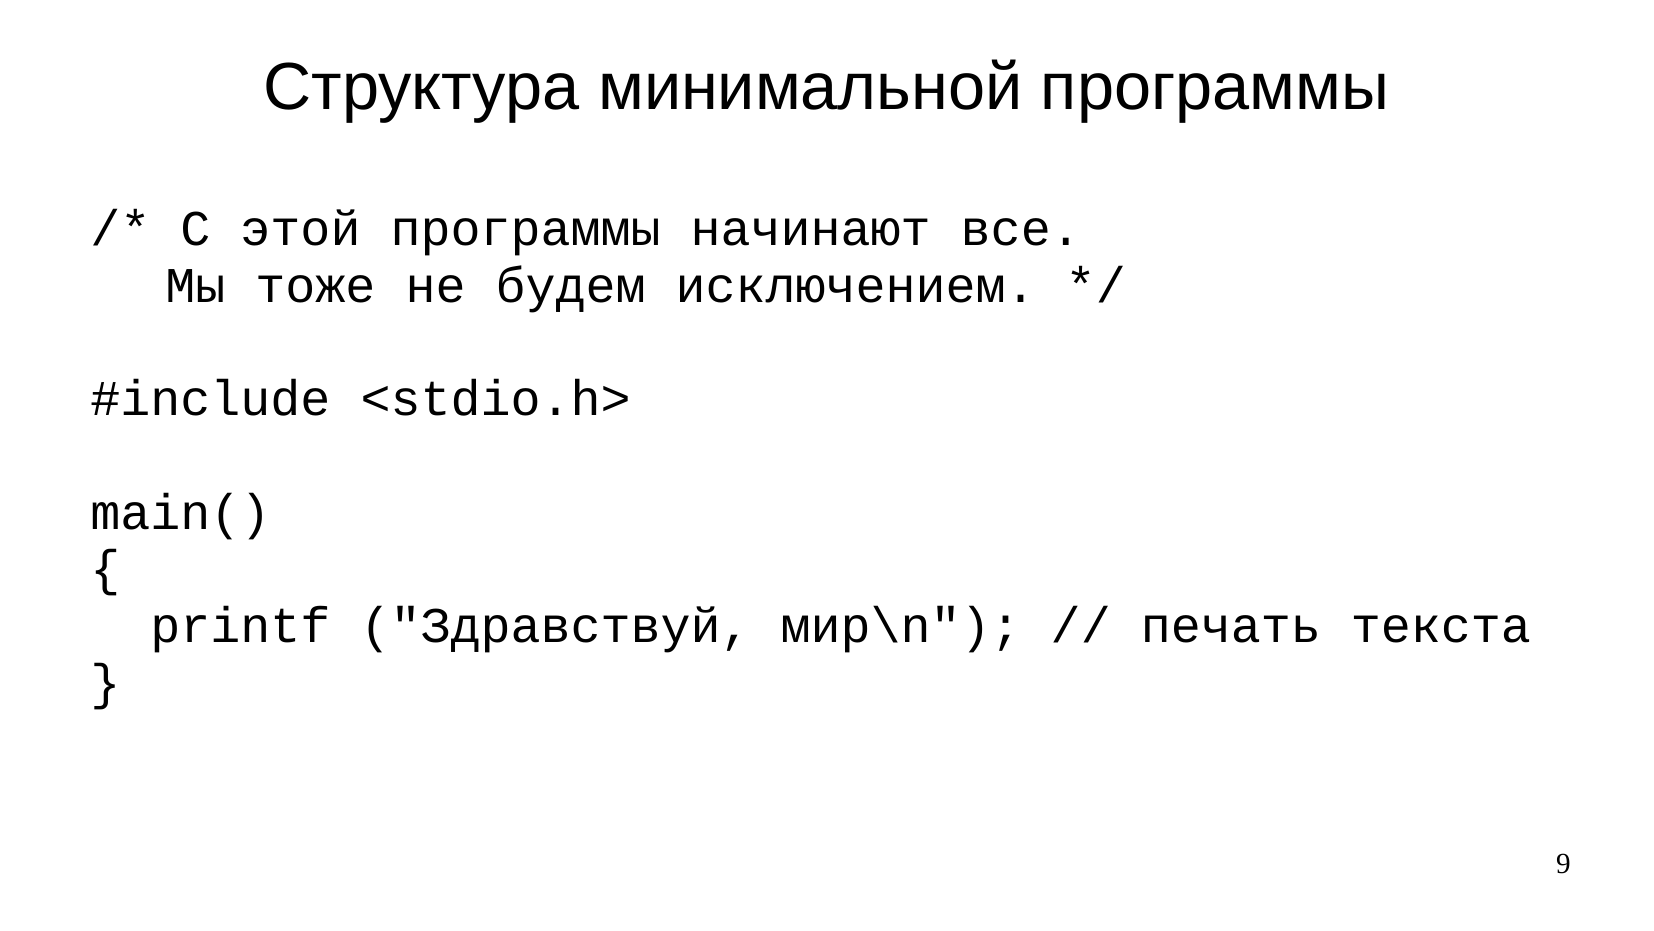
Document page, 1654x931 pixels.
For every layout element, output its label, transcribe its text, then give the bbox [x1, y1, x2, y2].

text_box /* С этой программы начинают все. Мы тоже не будем исключением. */ #include <stdio.h> main() { printf ("Здравствуй, мир\n"); // печать текста } [75, 196, 1562, 902]
title Структура минимальной программы [82, 37, 1571, 136]
